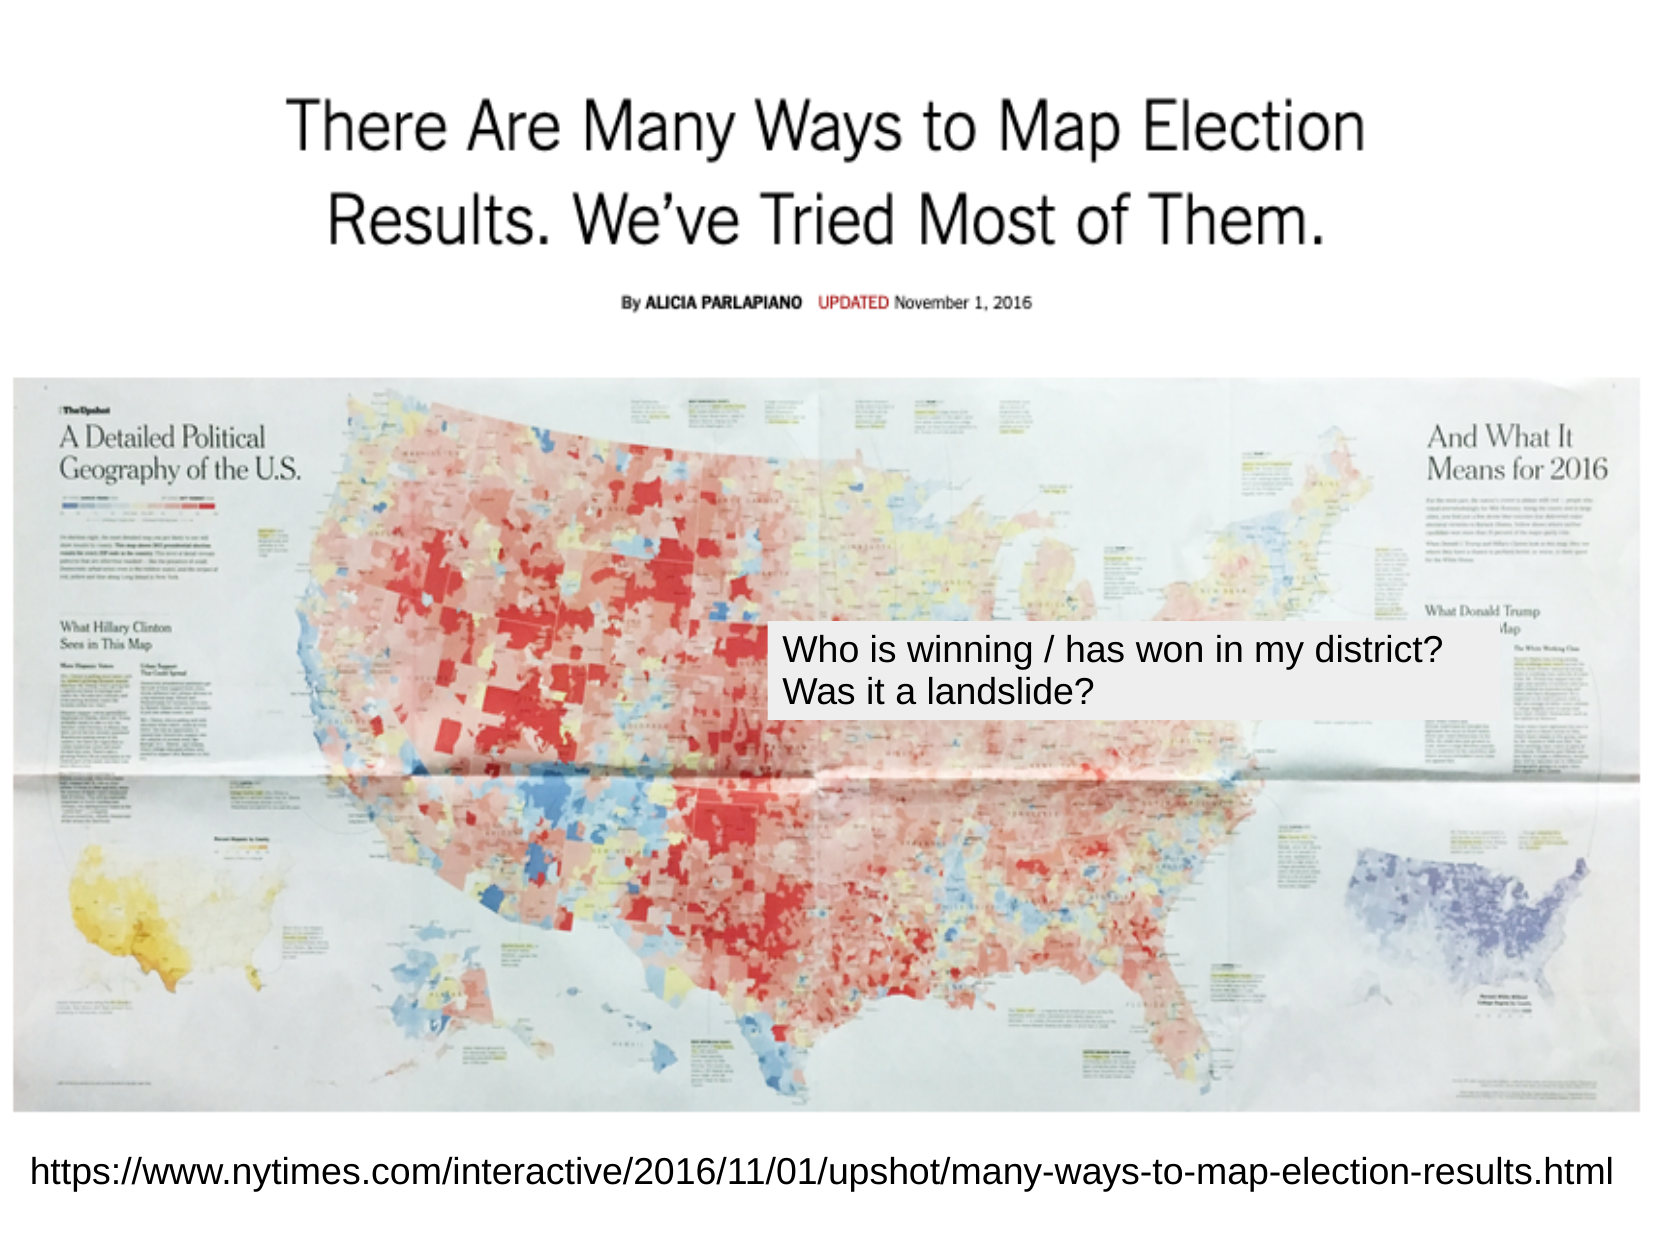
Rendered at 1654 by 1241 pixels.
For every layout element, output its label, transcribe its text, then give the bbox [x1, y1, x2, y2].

text_box Who is winning / has won in my district? Was it a landslide? [767, 621, 1501, 721]
text_box https://www.nytimes.com/interactive/2016/11/01/upshot/many-ways-to-map-election-results.html [15, 1143, 1637, 1201]
picture [0, 59, 1654, 1126]
